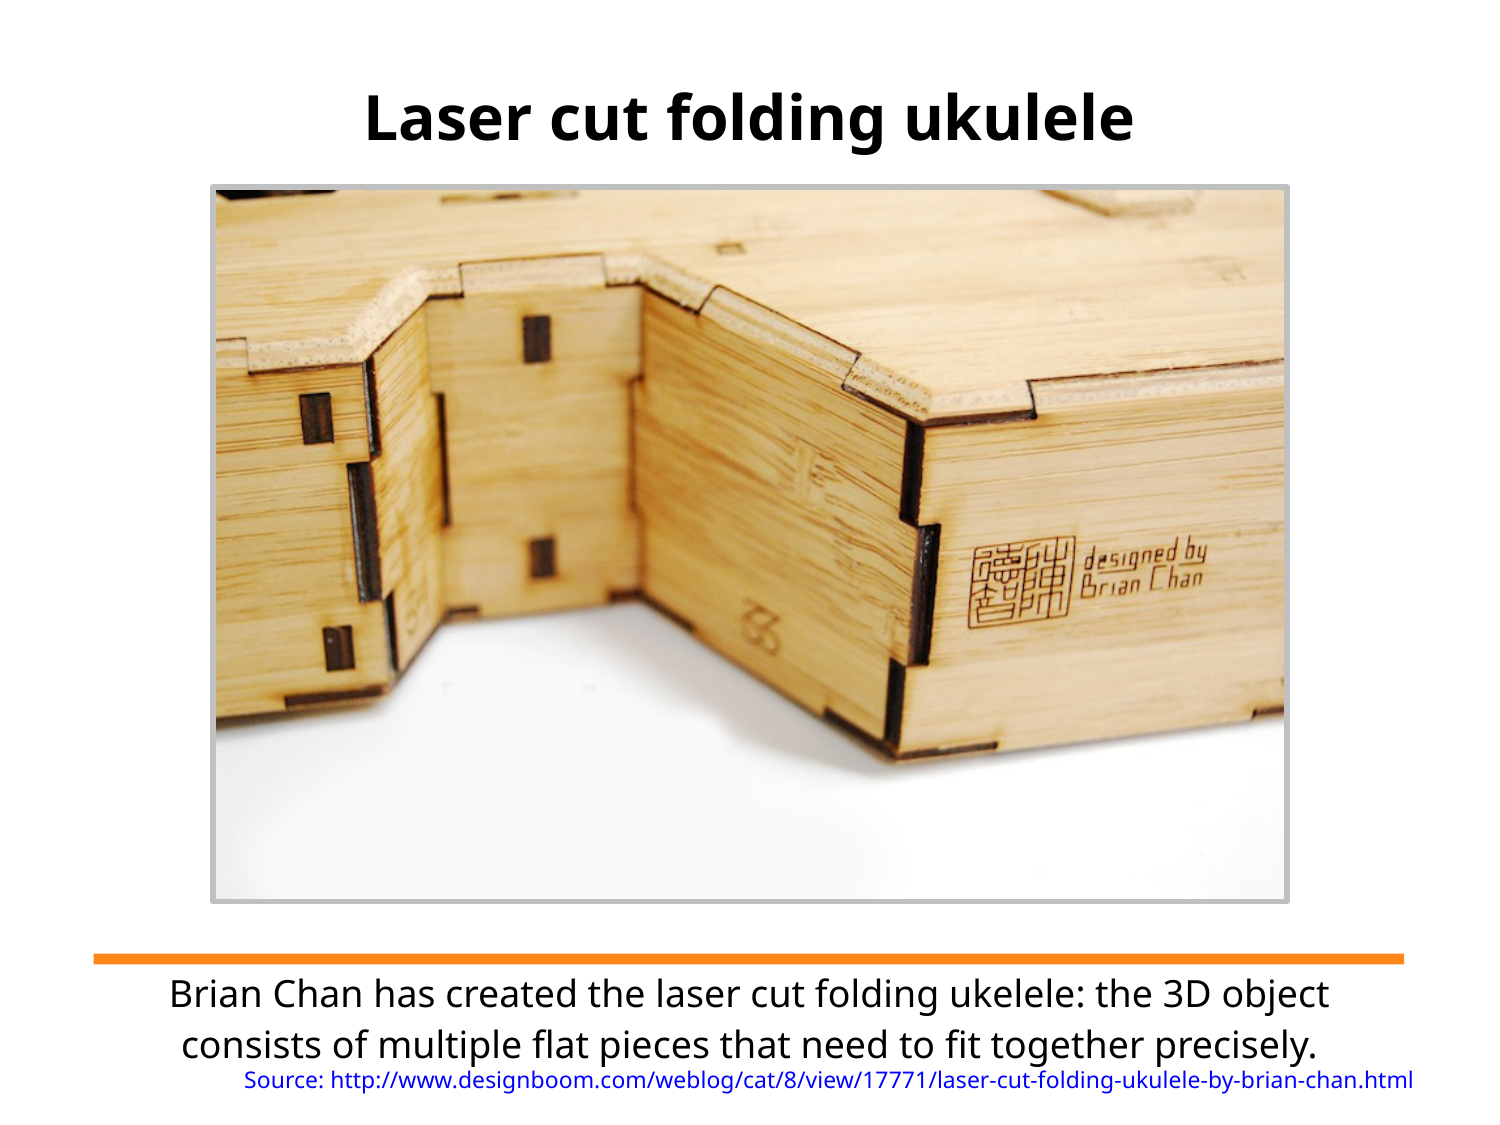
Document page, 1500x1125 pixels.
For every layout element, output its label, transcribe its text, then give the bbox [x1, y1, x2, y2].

title Laser cut folding ukulele [75, 44, 1426, 188]
text_box Brian Chan has created the laser cut folding ukelele: the 3D object consists of multiple flat pieces that need to fit together precisely. [147, 960, 1353, 1064]
picture [0, 0, 1500, 1125]
text_box Source: http://www.designboom.com/weblog/cat/8/view/17771/laser-cut-folding-ukulele-by-brian-chan.html [229, 1056, 1271, 1098]
